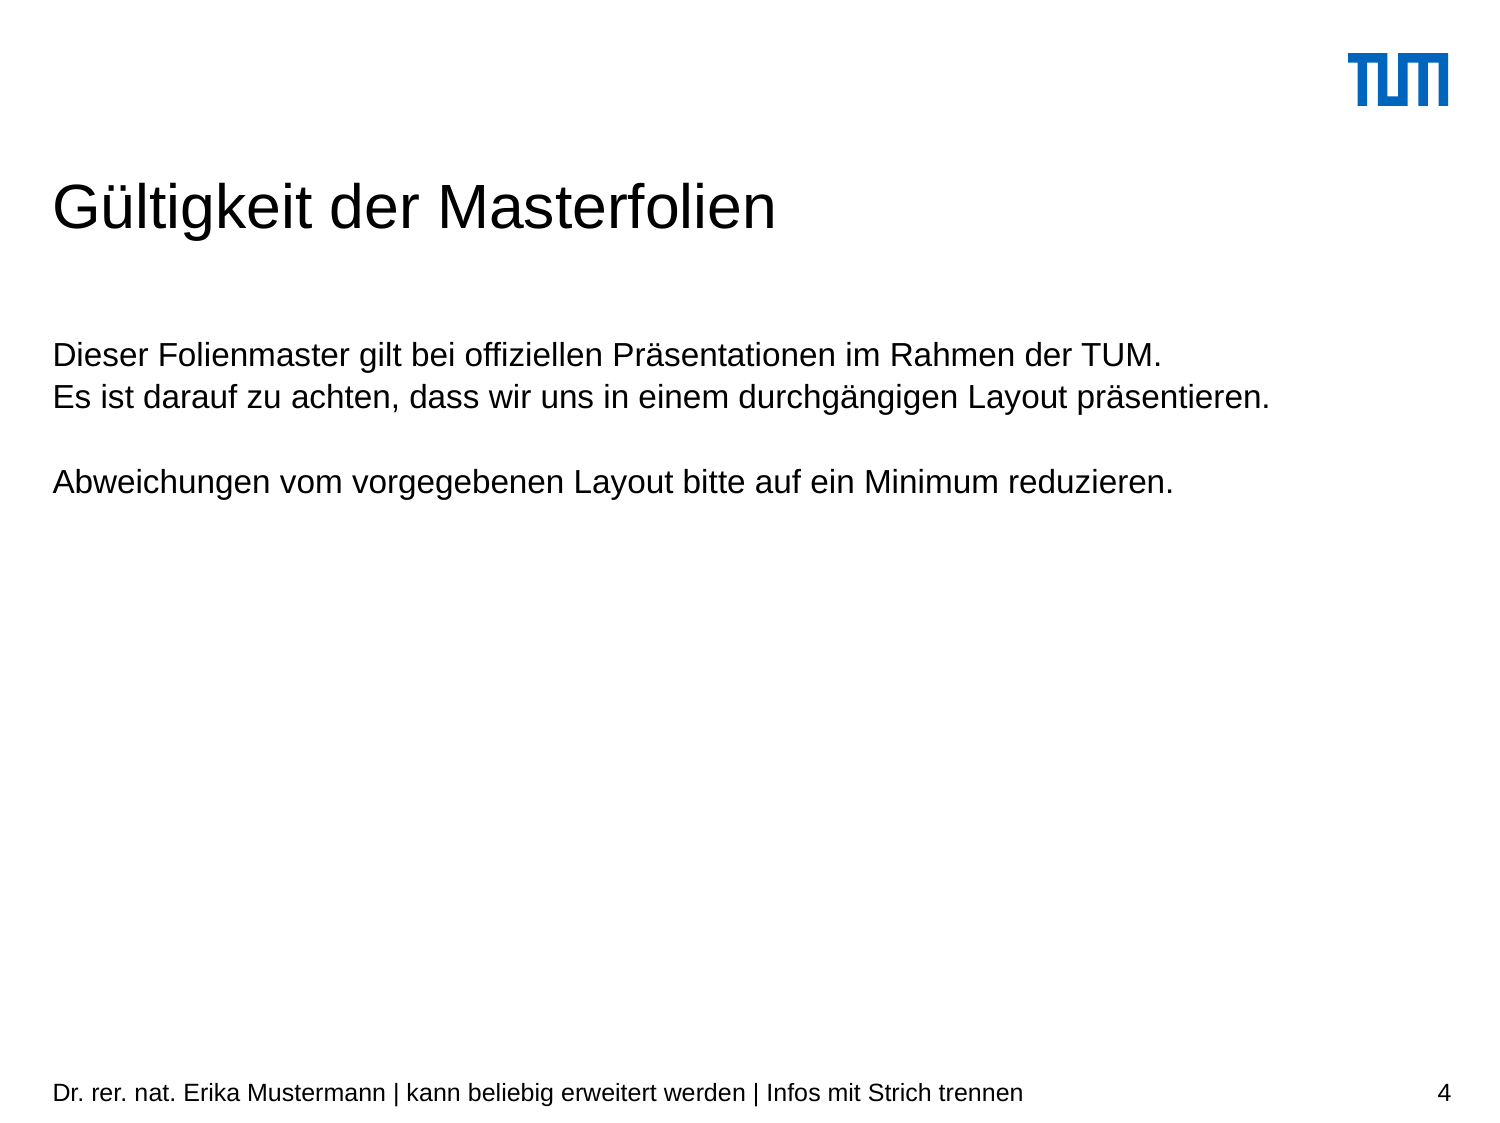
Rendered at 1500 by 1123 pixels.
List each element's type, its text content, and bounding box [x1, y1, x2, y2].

title Gültigkeit der Masterfolien [52, 171, 1453, 242]
list Dieser Folienmaster gilt bei offiziellen Präsentationen im Rahmen der TUM. Es ist darauf zu achten, dass wir uns in einem durchgängigen Layout präsentieren. Abweichungen vom vorgegebenen Layout bitte auf ein Minimum reduzieren. [52, 330, 1453, 996]
